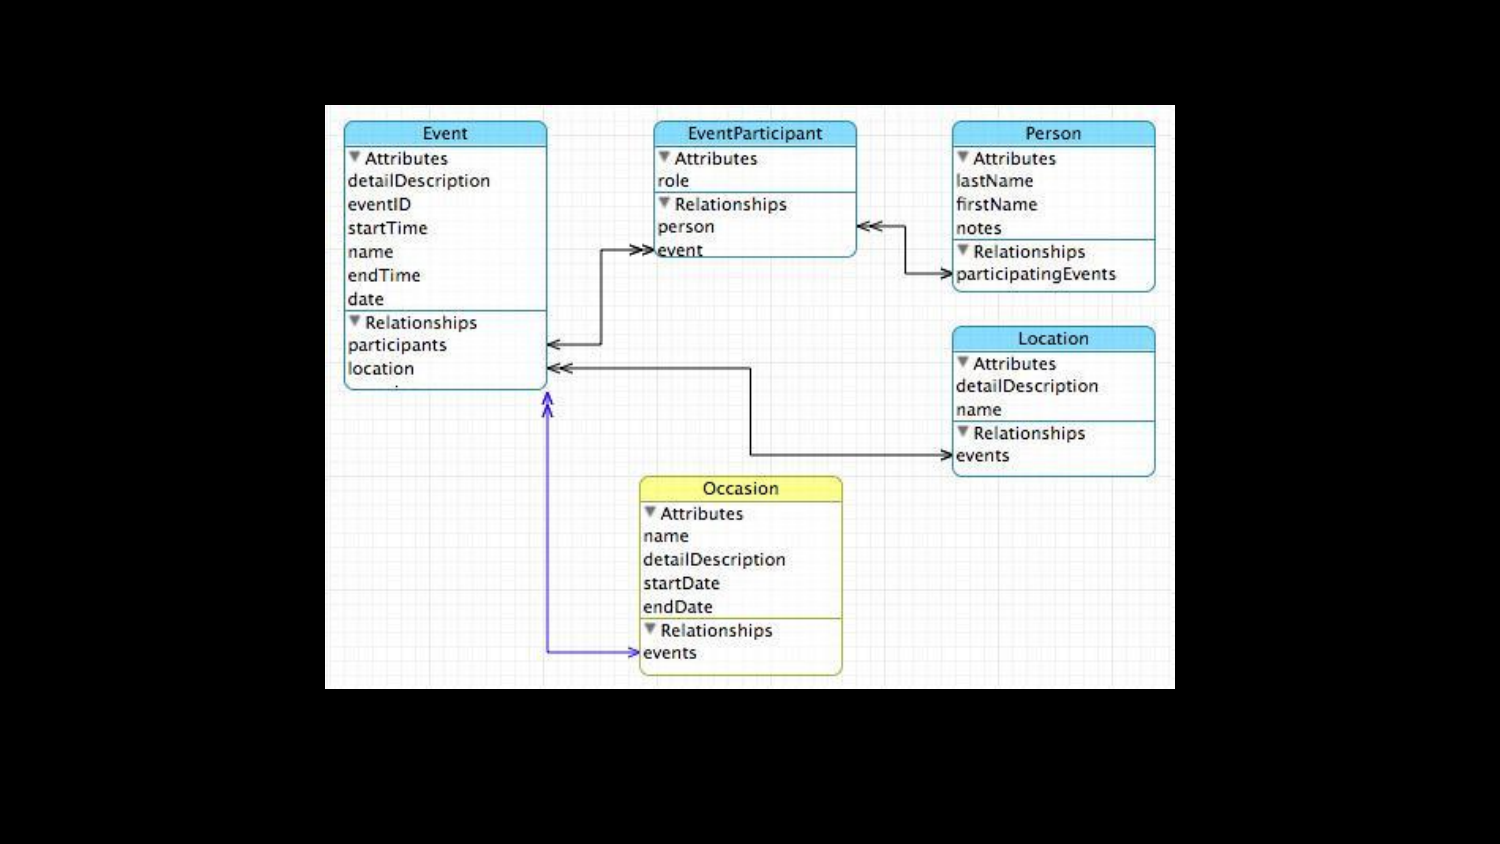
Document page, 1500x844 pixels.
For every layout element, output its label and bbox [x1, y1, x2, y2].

picture [325, 105, 1175, 689]
